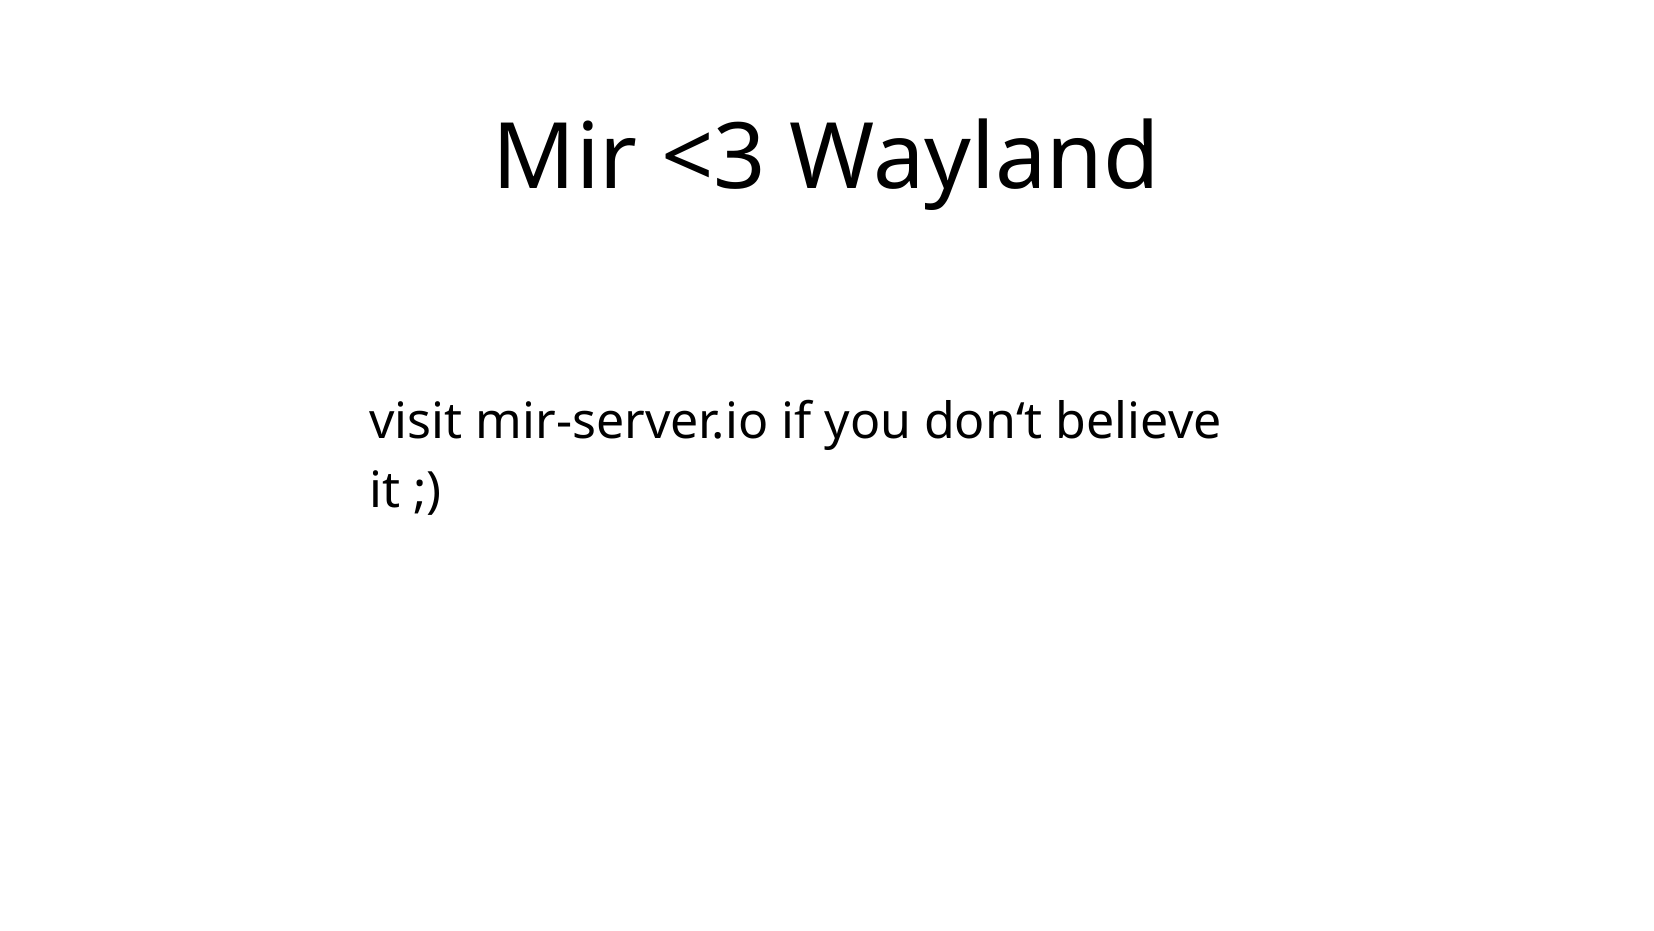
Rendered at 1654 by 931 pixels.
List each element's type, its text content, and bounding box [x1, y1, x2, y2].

text_box visit mir-server.io if you don‘t believe it ;) [354, 377, 1299, 662]
title Mir <3 Wayland [82, 49, 1571, 257]
